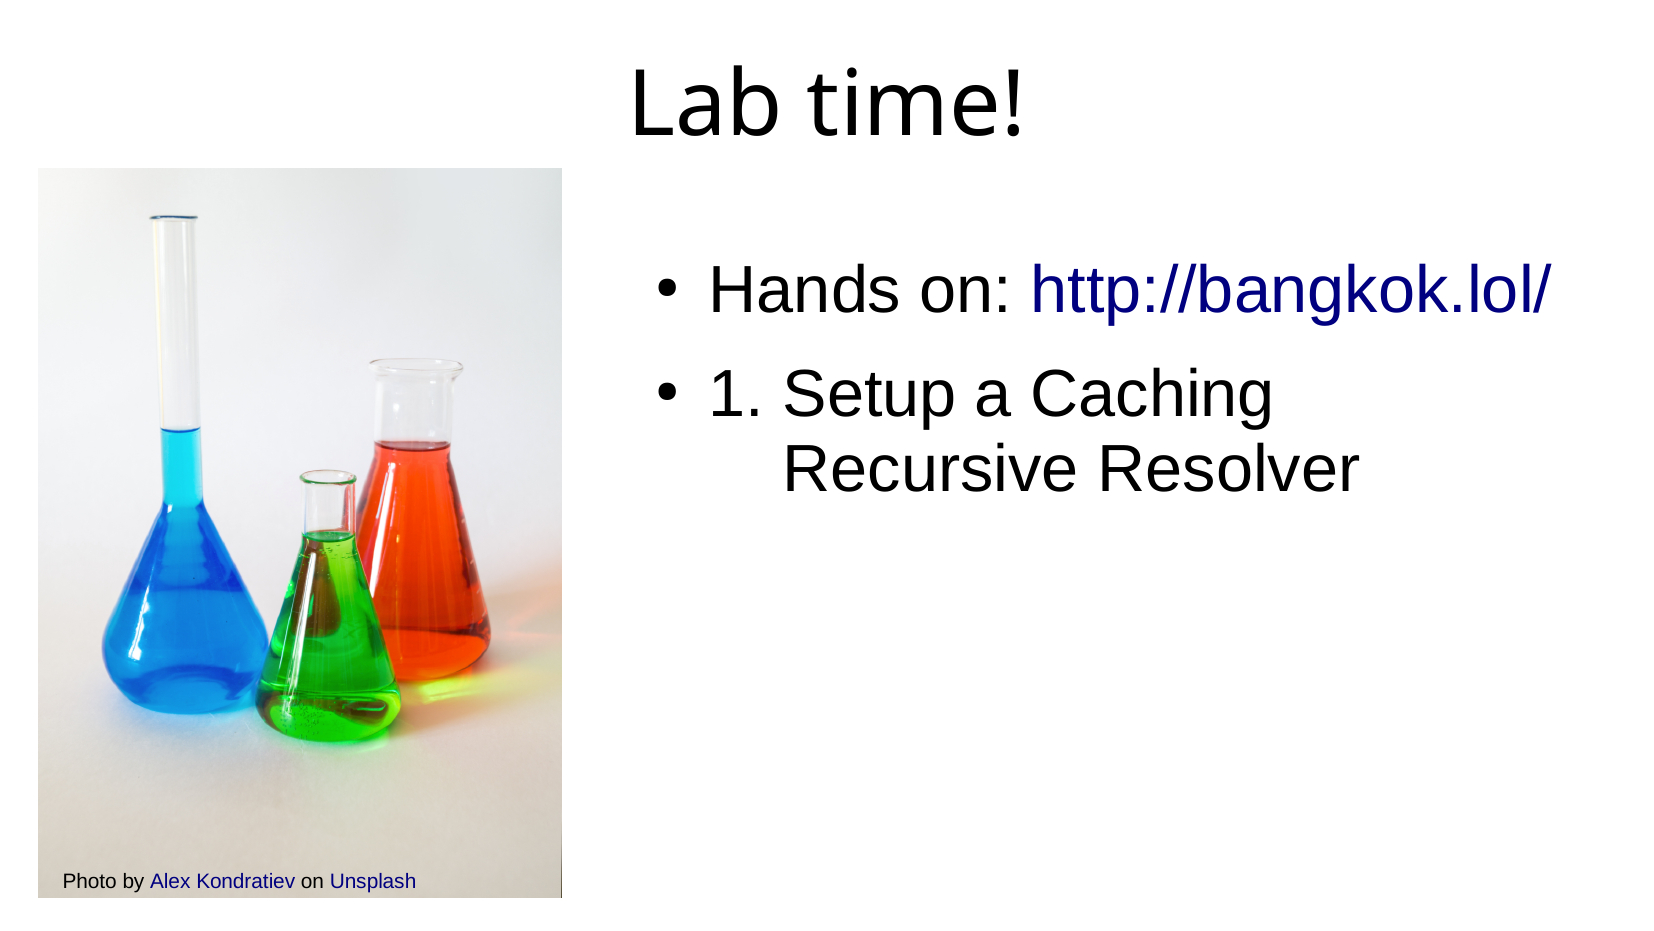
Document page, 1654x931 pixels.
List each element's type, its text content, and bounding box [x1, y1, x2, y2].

picture [38, 168, 562, 898]
list Hands on: http://bangkok.lol/ 1. Setup a Caching Recursive Resolver [637, 251, 1607, 792]
text_box Photo by Alex Kondratiev on Unsplash [47, 862, 432, 901]
title Lab time! [82, 37, 1571, 221]
